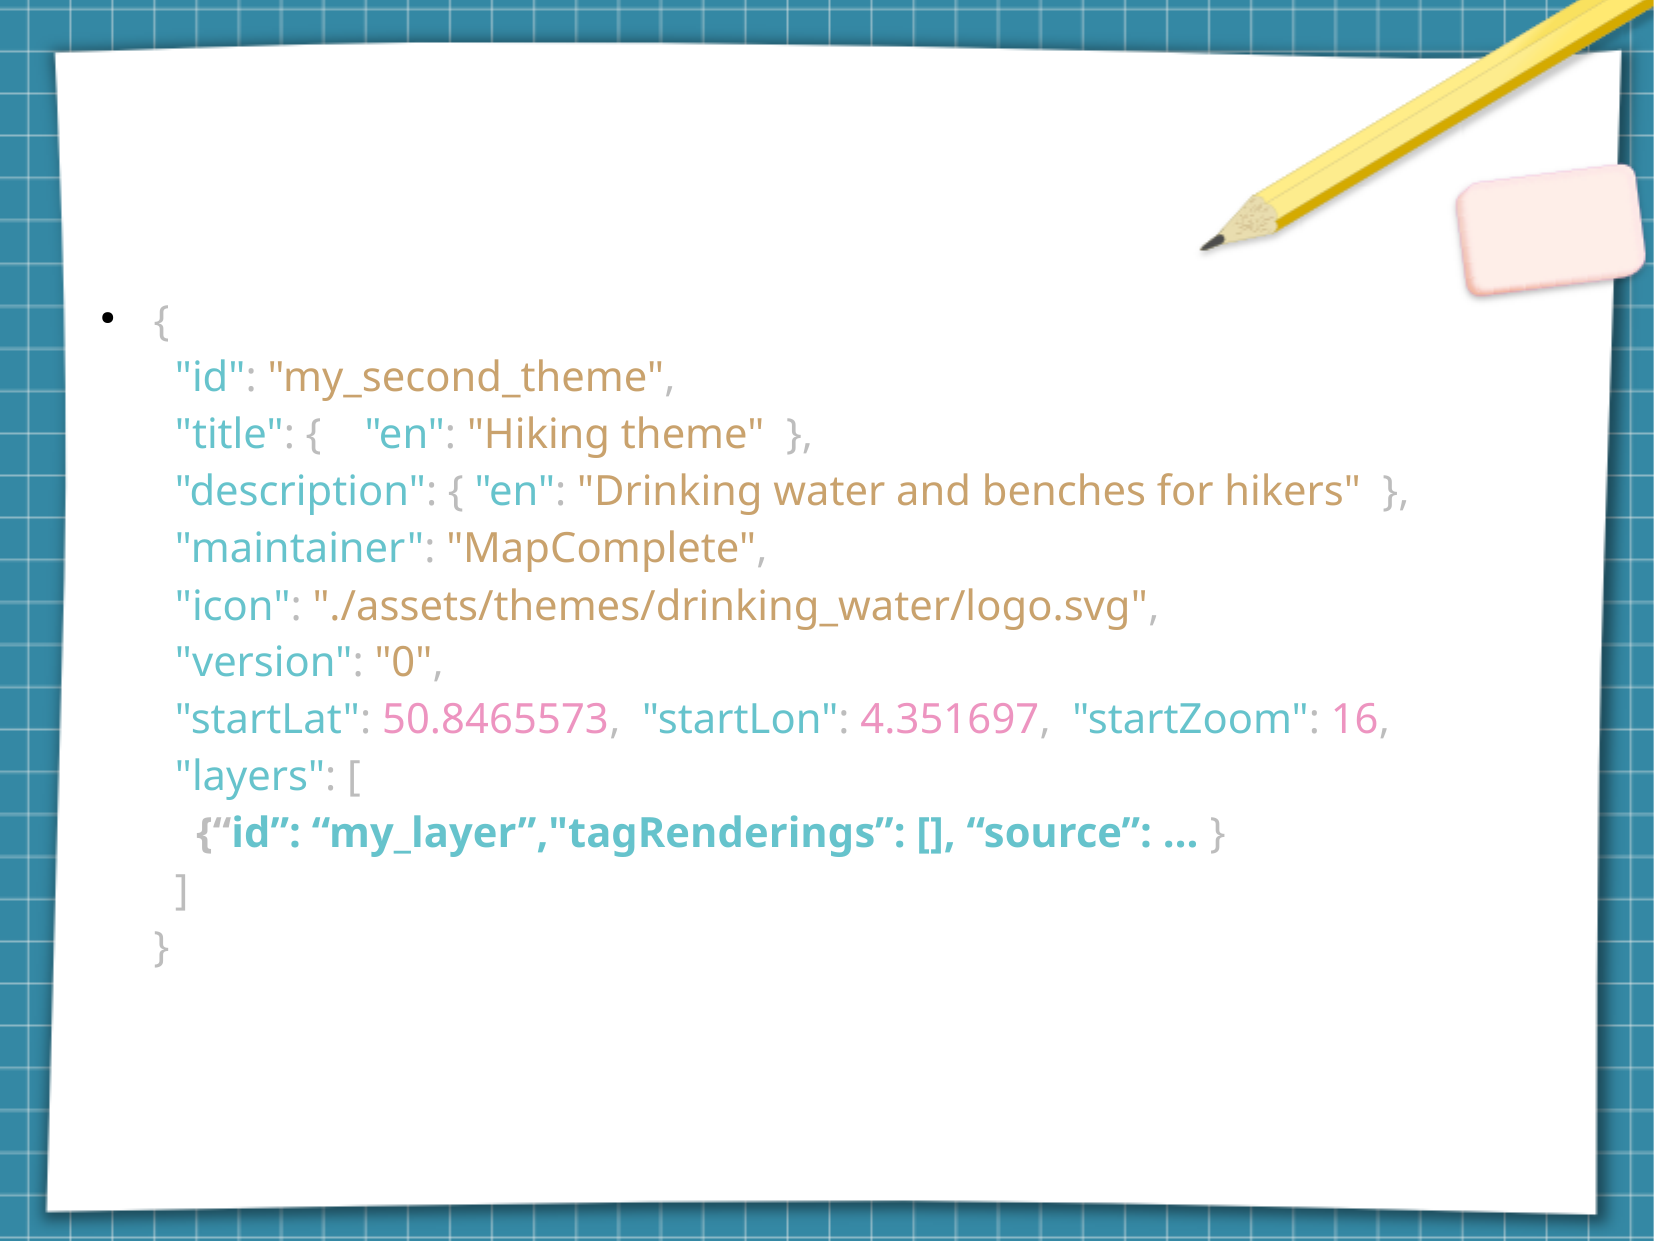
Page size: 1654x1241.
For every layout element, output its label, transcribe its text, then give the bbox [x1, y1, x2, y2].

picture [0, 0, 1654, 1241]
list { "id": "my_second_theme", "title": { "en": "Hiking theme" }, "description": { "en": "Drinking water and benches for hikers" }, "maintainer": "MapComplete", "icon": "./assets/themes/drinking_water/logo.svg", "version": "0", "startLat": 50.8465573, "startLon": 4.351697, "startZoom": 16, "layers": [ {“id”: “my_layer”,"tagRenderings”: [], “source”: … } ] } [82, 290, 1571, 1186]
